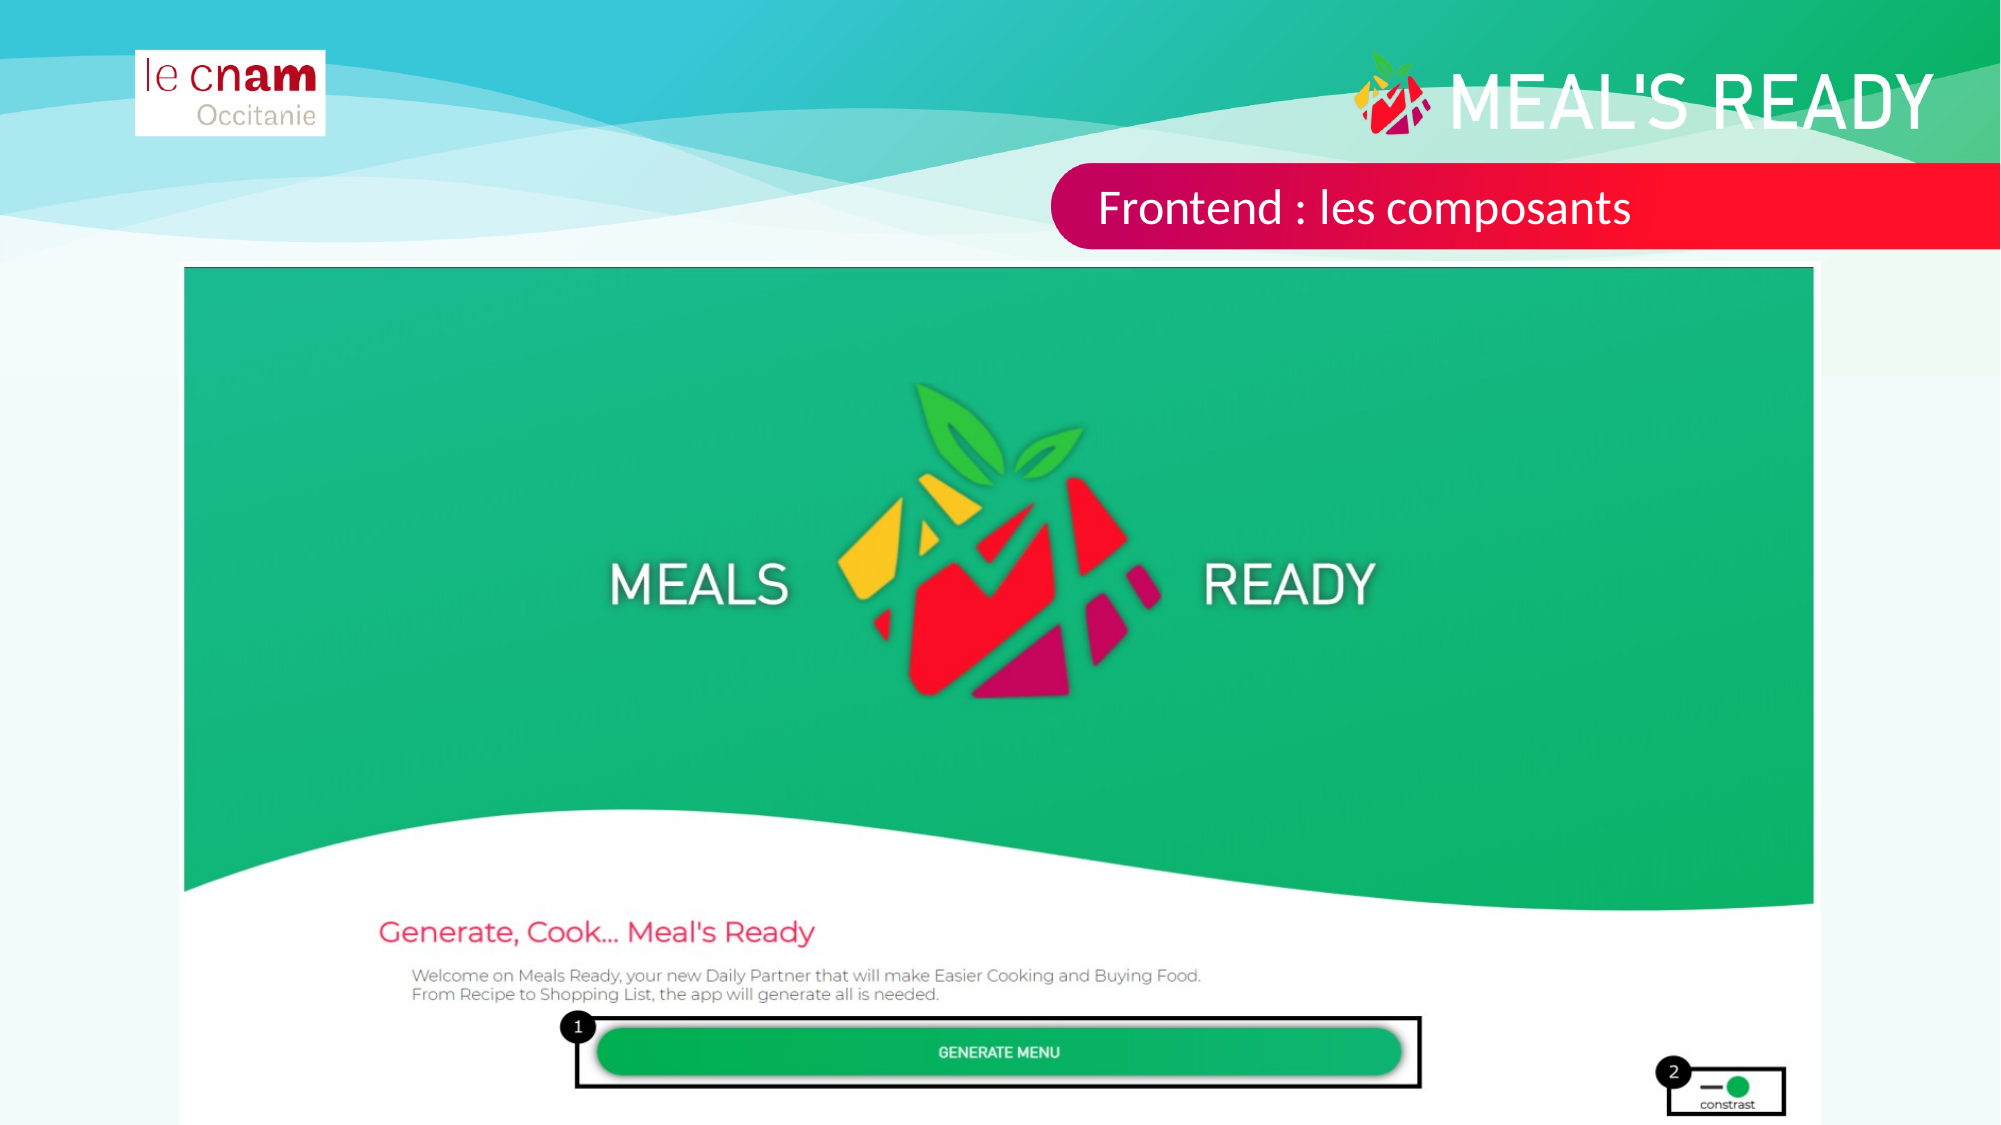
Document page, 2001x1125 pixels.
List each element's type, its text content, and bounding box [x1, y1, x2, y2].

picture [0, 0, 2000, 1125]
text_box Frontend : les composants [1083, 173, 2000, 244]
